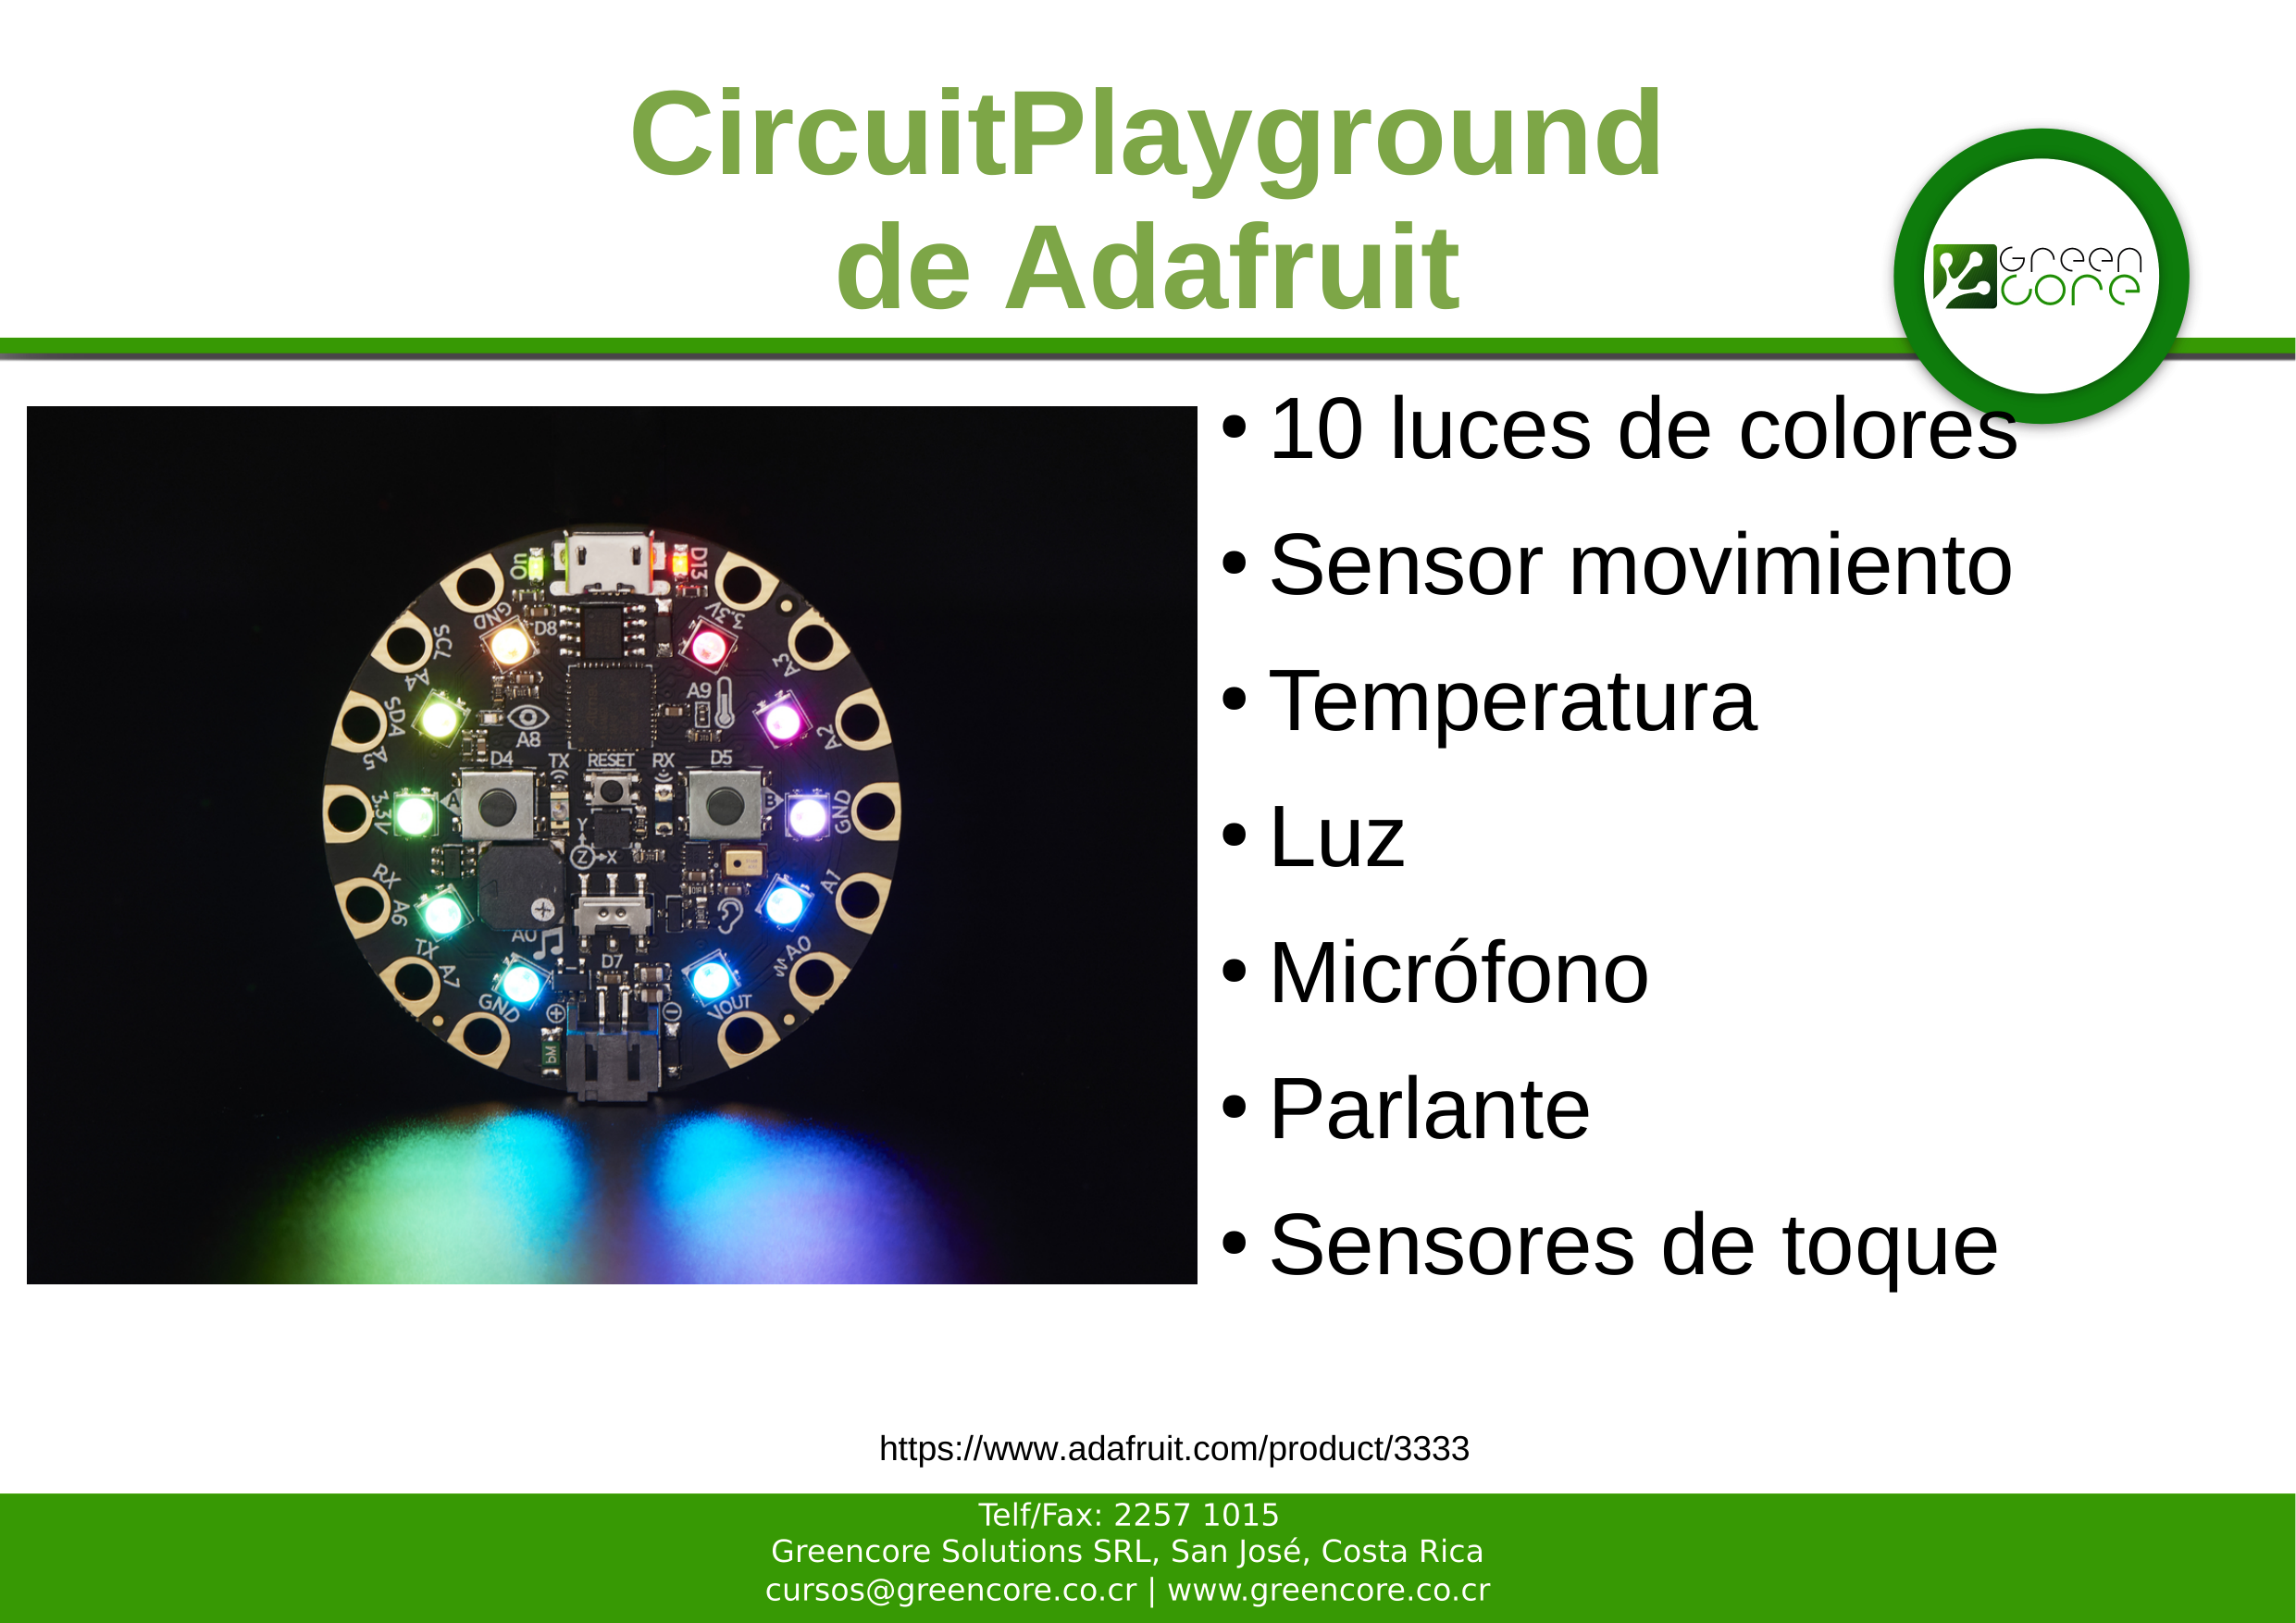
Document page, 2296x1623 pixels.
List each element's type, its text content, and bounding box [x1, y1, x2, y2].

list 10 luces de colores Sensor movimiento Temperatura Luz Micrófono Parlante Sensores de toque [1202, 379, 2182, 1321]
title CircuitPlayground de Adafruit [115, 64, 2181, 336]
picture [0, 0, 2296, 1623]
text_box https://www.adafruit.com/product/3333 [865, 1422, 1484, 1475]
